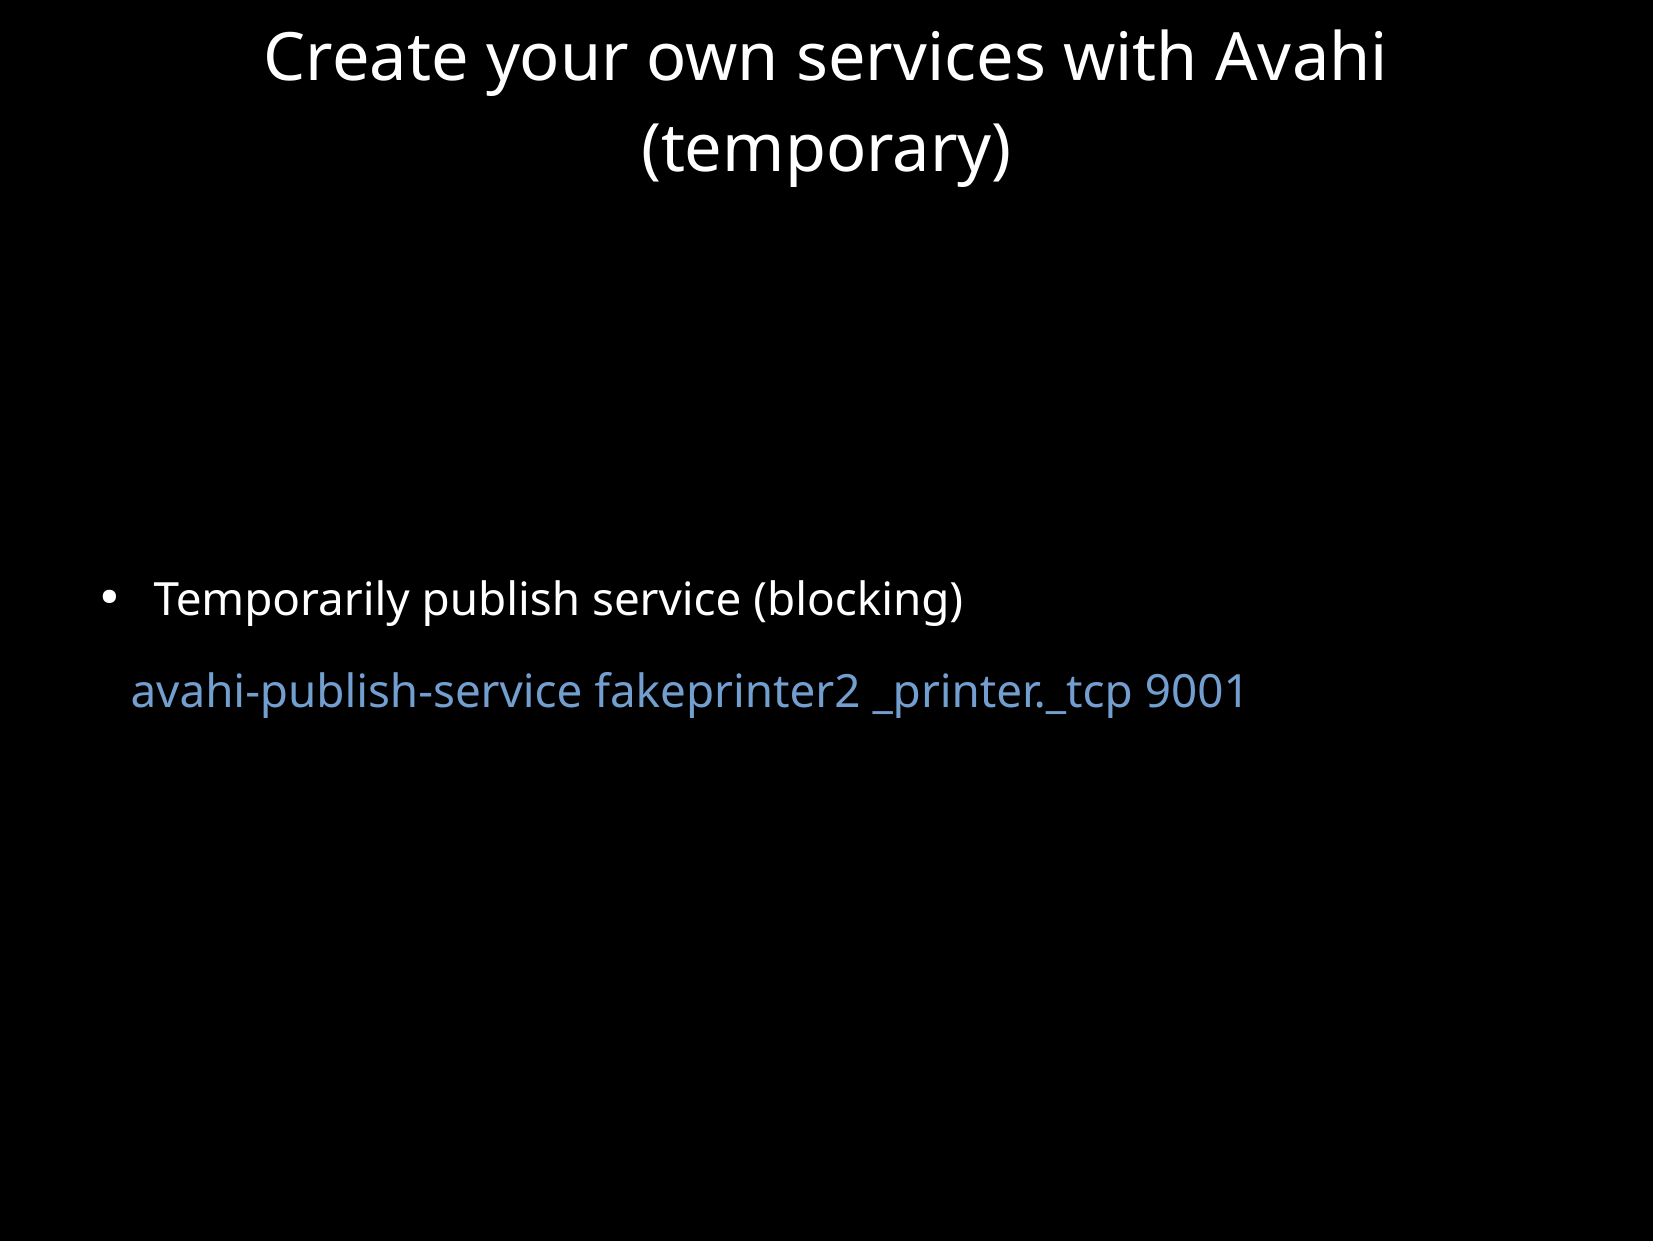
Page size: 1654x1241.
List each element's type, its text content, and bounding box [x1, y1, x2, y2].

list Temporarily publish service (blocking) avahi-publish-service fakeprinter2 _printer._tcp 9001 [82, 210, 1571, 1171]
title Create your own services with Avahi (temporary) [82, 49, 1571, 151]
